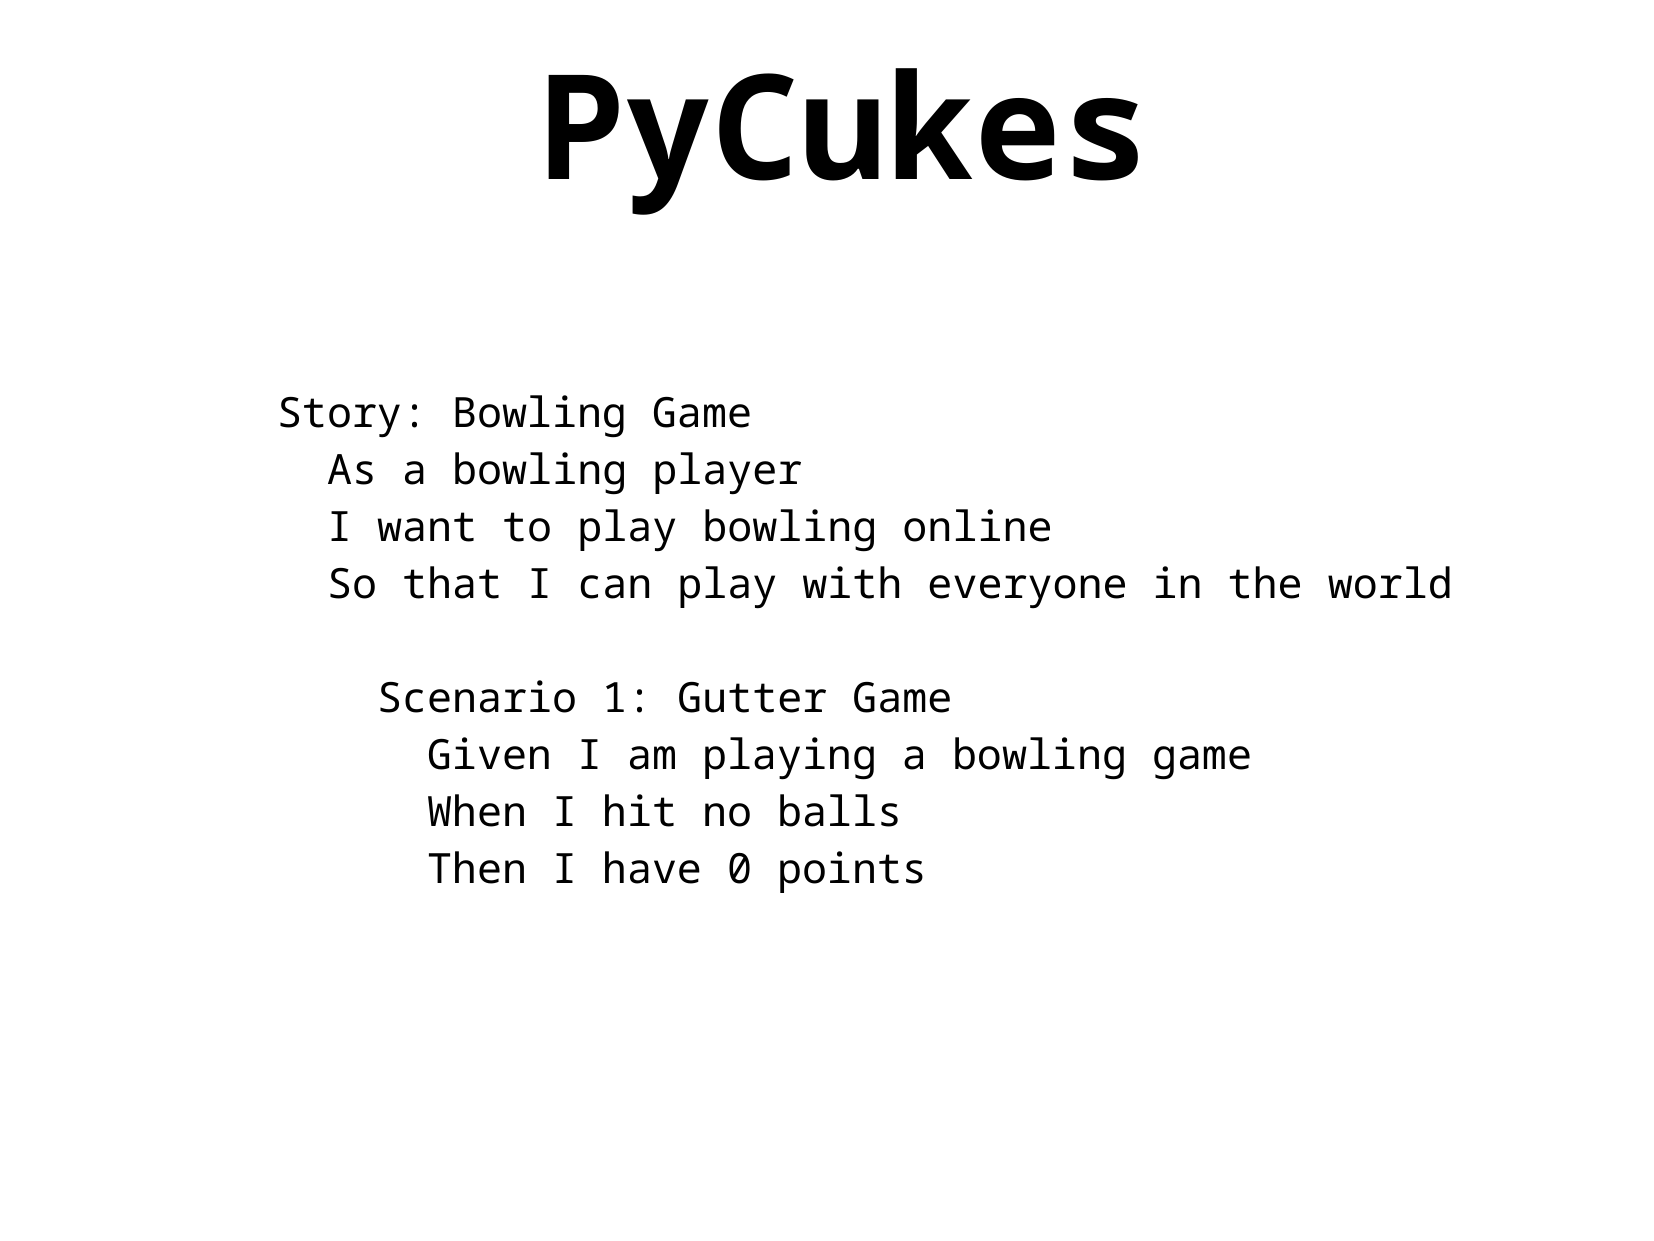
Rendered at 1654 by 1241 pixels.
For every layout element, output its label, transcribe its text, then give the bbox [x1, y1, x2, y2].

text_box PyCukes [299, 16, 1388, 204]
text_box Story: Bowling Game As a bowling player I want to play bowling online So that I can play with everyone in the world Scenario 1: Gutter Game Given I am playing a bowling game When I hit no balls Then I have 0 points [262, 375, 1575, 876]
